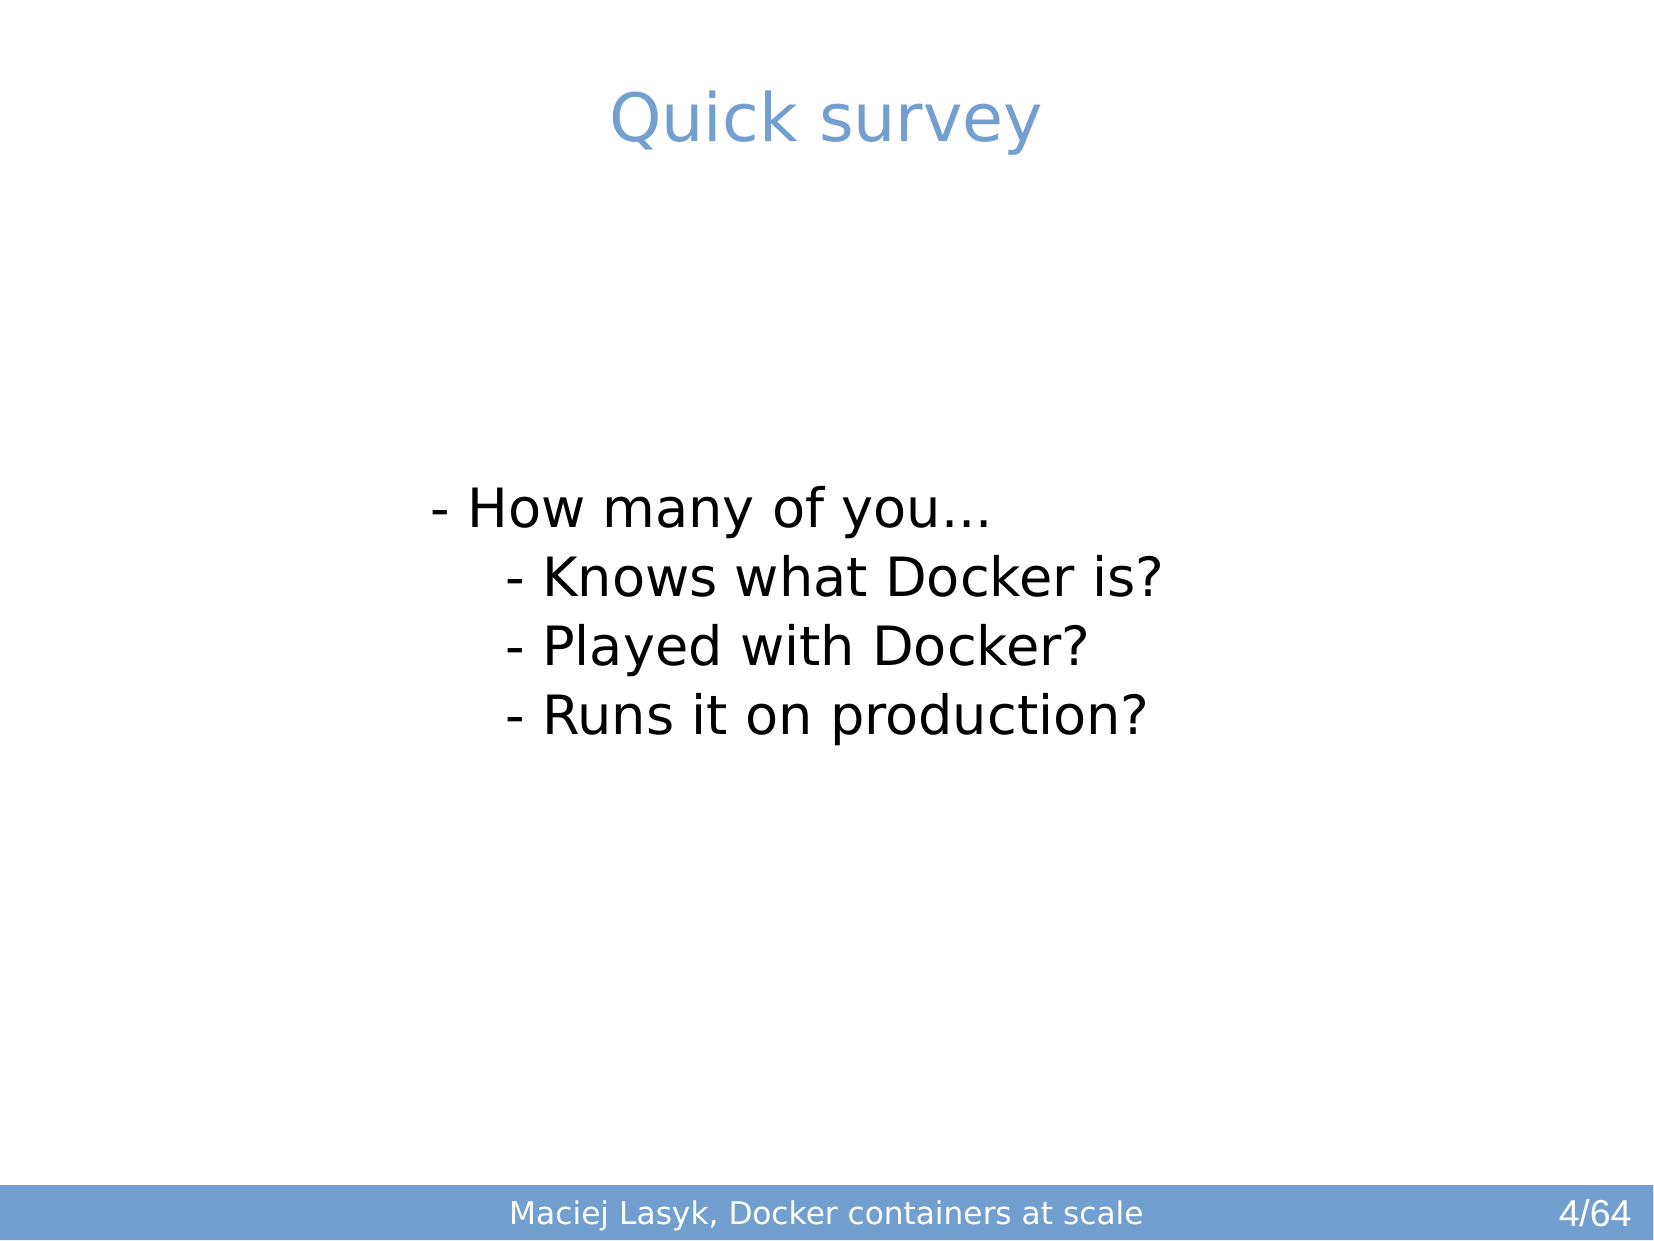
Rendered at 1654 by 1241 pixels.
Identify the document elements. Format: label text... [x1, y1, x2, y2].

text_box 4/64 [1533, 1185, 1647, 1241]
text_box [0, 1185, 1533, 1241]
text_box Maciej Lasyk, Docker containers at scale [494, 1188, 1160, 1240]
text_box [1647, 1185, 1654, 1241]
text_box Quick survey [594, 72, 1059, 166]
text_box - How many of you... - Knows what Docker is? - Played with Docker? - Runs it on production? [415, 470, 1181, 756]
